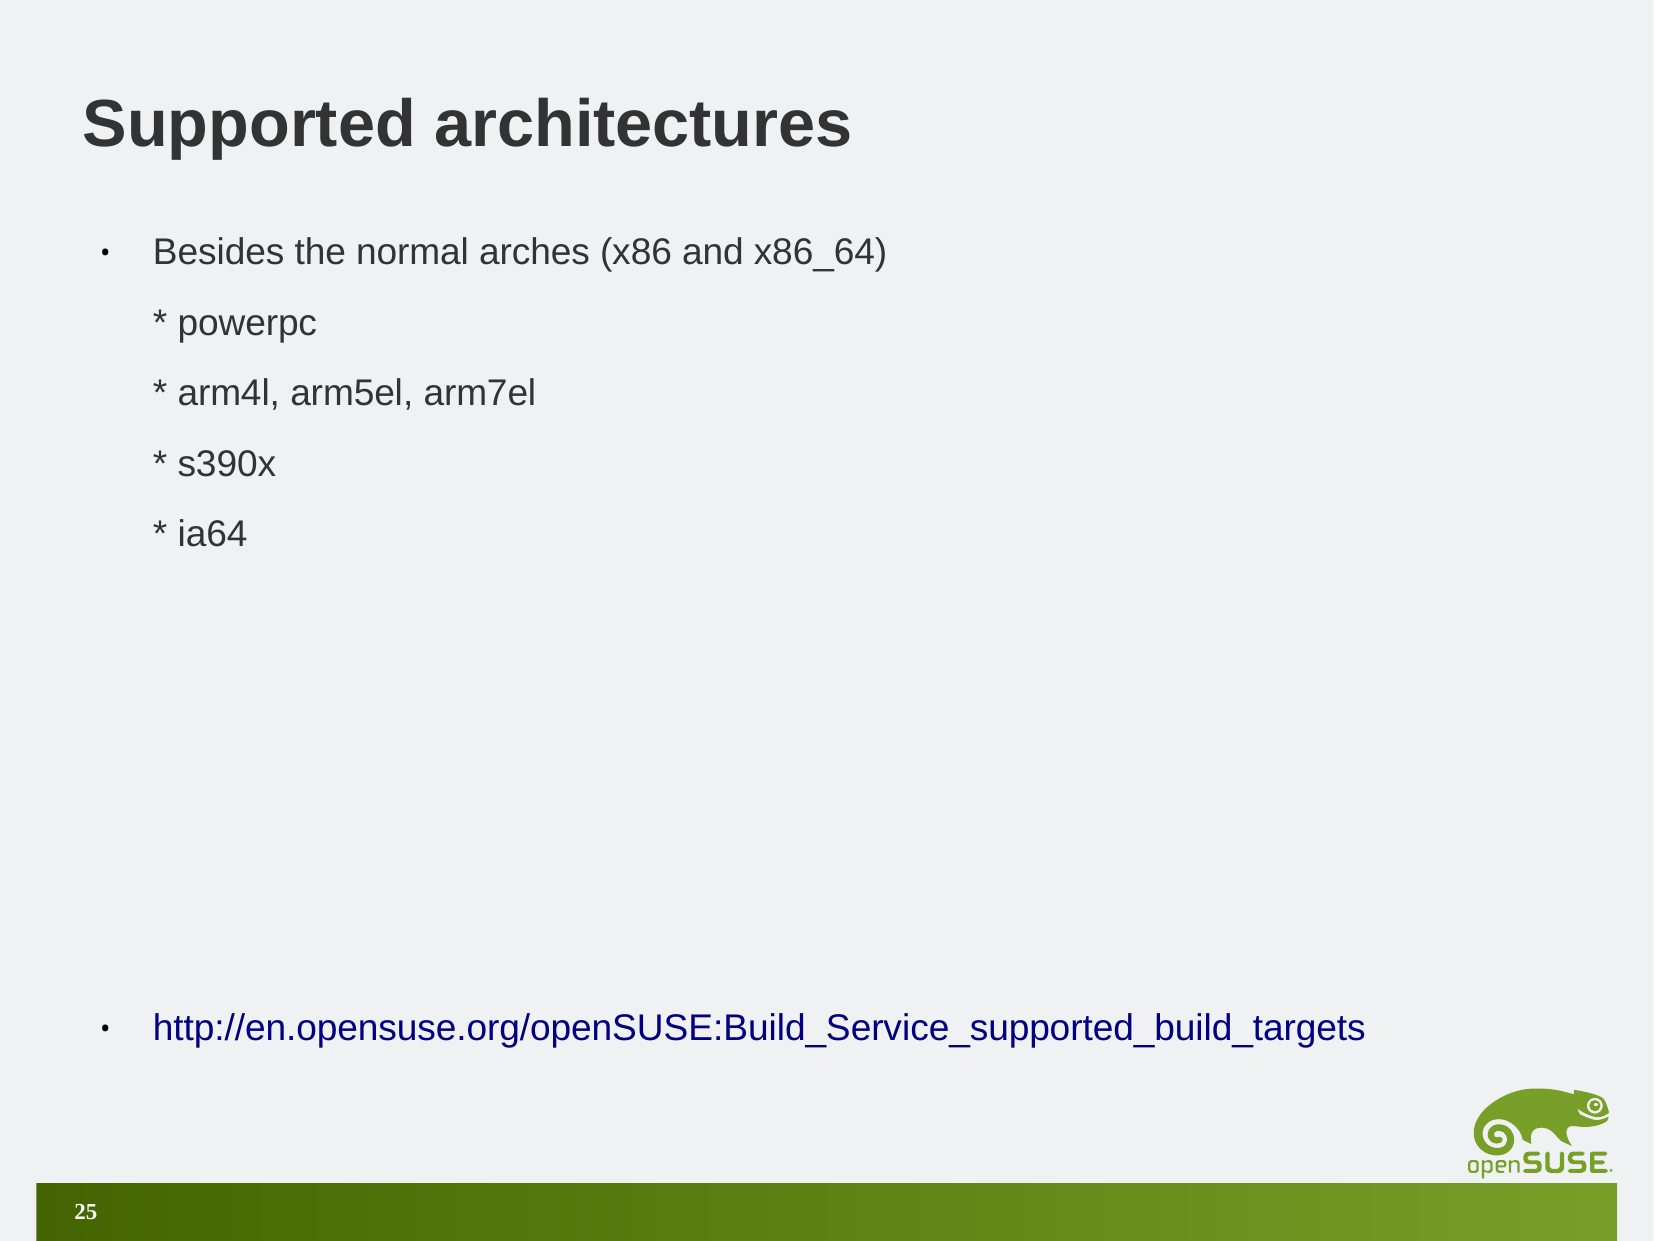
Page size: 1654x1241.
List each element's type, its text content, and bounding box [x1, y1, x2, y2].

title Supported architectures [82, 49, 1571, 198]
picture [0, 0, 1654, 1241]
list Besides the normal arches (x86 and x86_64) * powerpc * arm4l, arm5el, arm7el * s390x * ia64 http://en.opensuse.org/openSUSE:Build_Service_supported_build_targets [82, 231, 1571, 1050]
